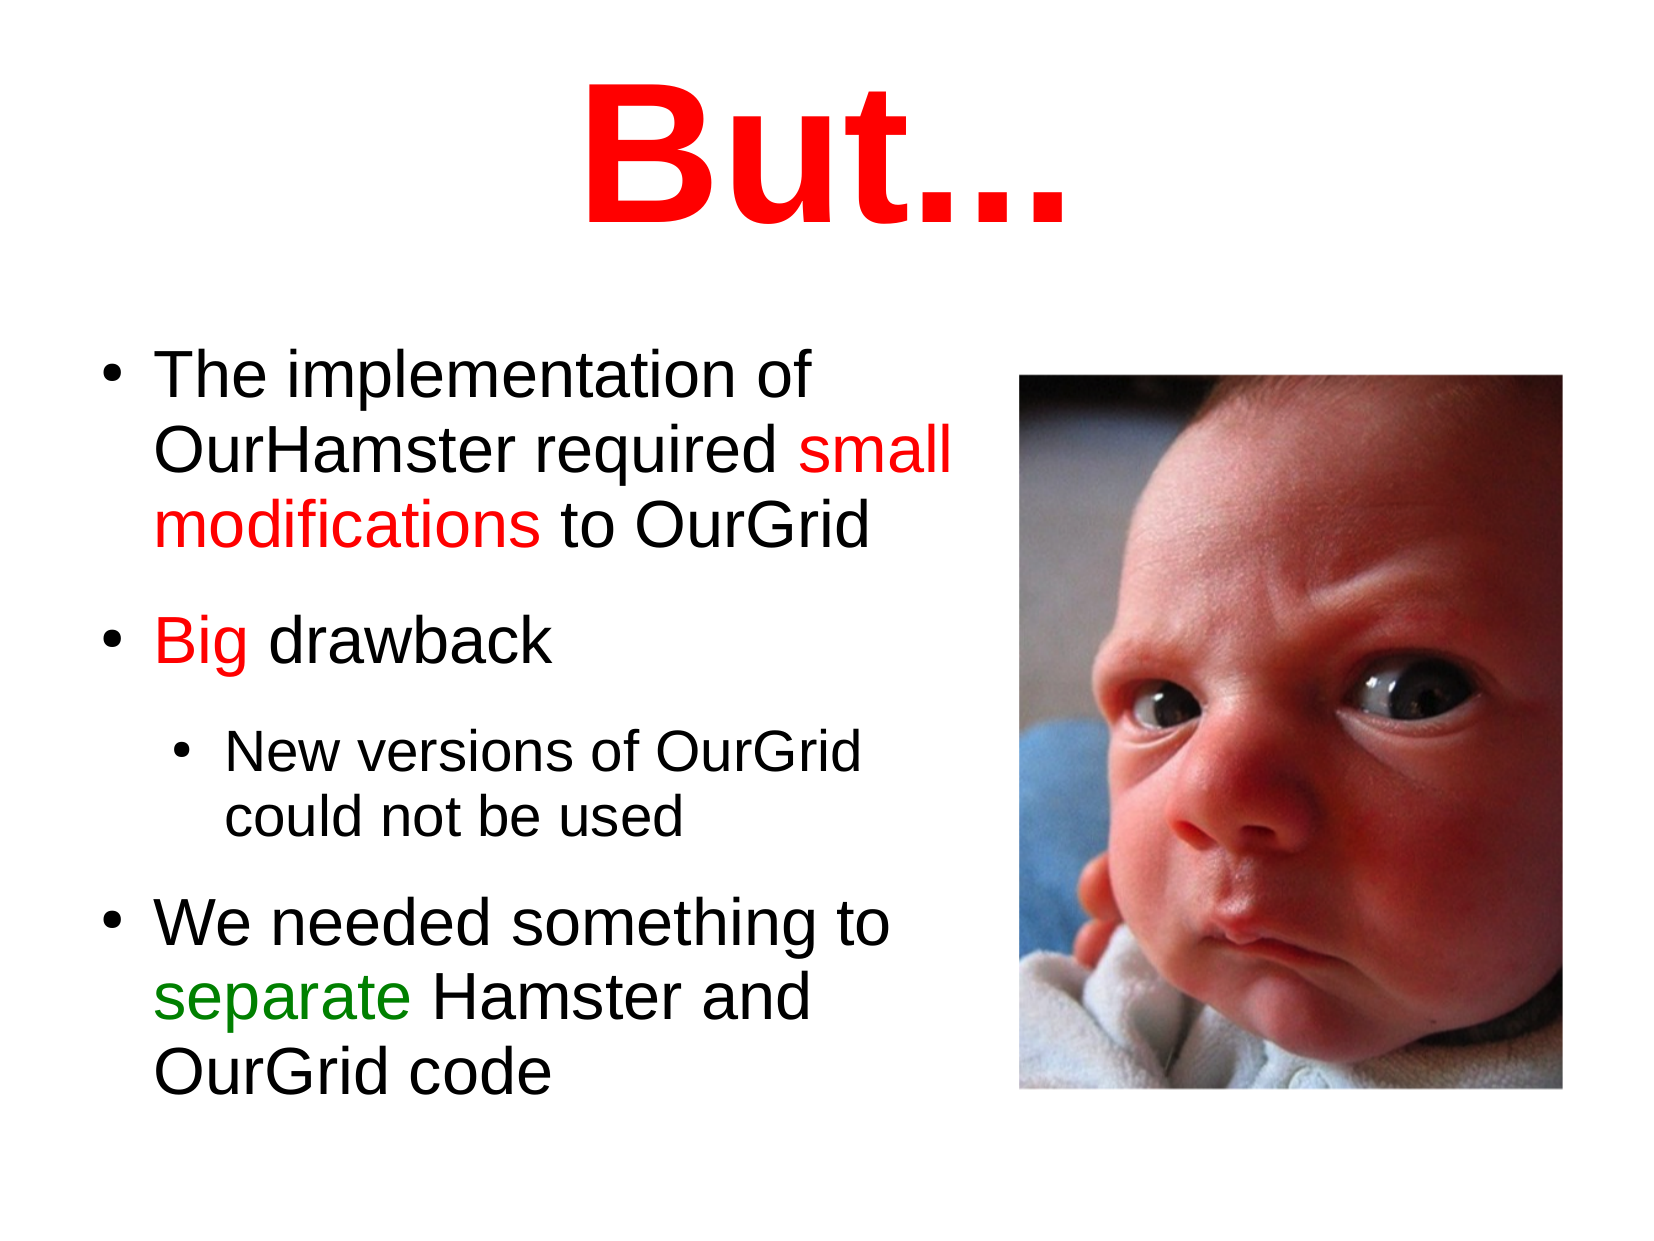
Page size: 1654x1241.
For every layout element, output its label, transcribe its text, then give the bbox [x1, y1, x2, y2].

picture [1018, 374, 1564, 1090]
title But... [82, 41, 1571, 265]
list The implementation of OurHamster required small modifications to OurGrid Big drawback New versions of OurGrid could not be used We needed something to separate Hamster and OurGrid code [82, 337, 976, 1156]
